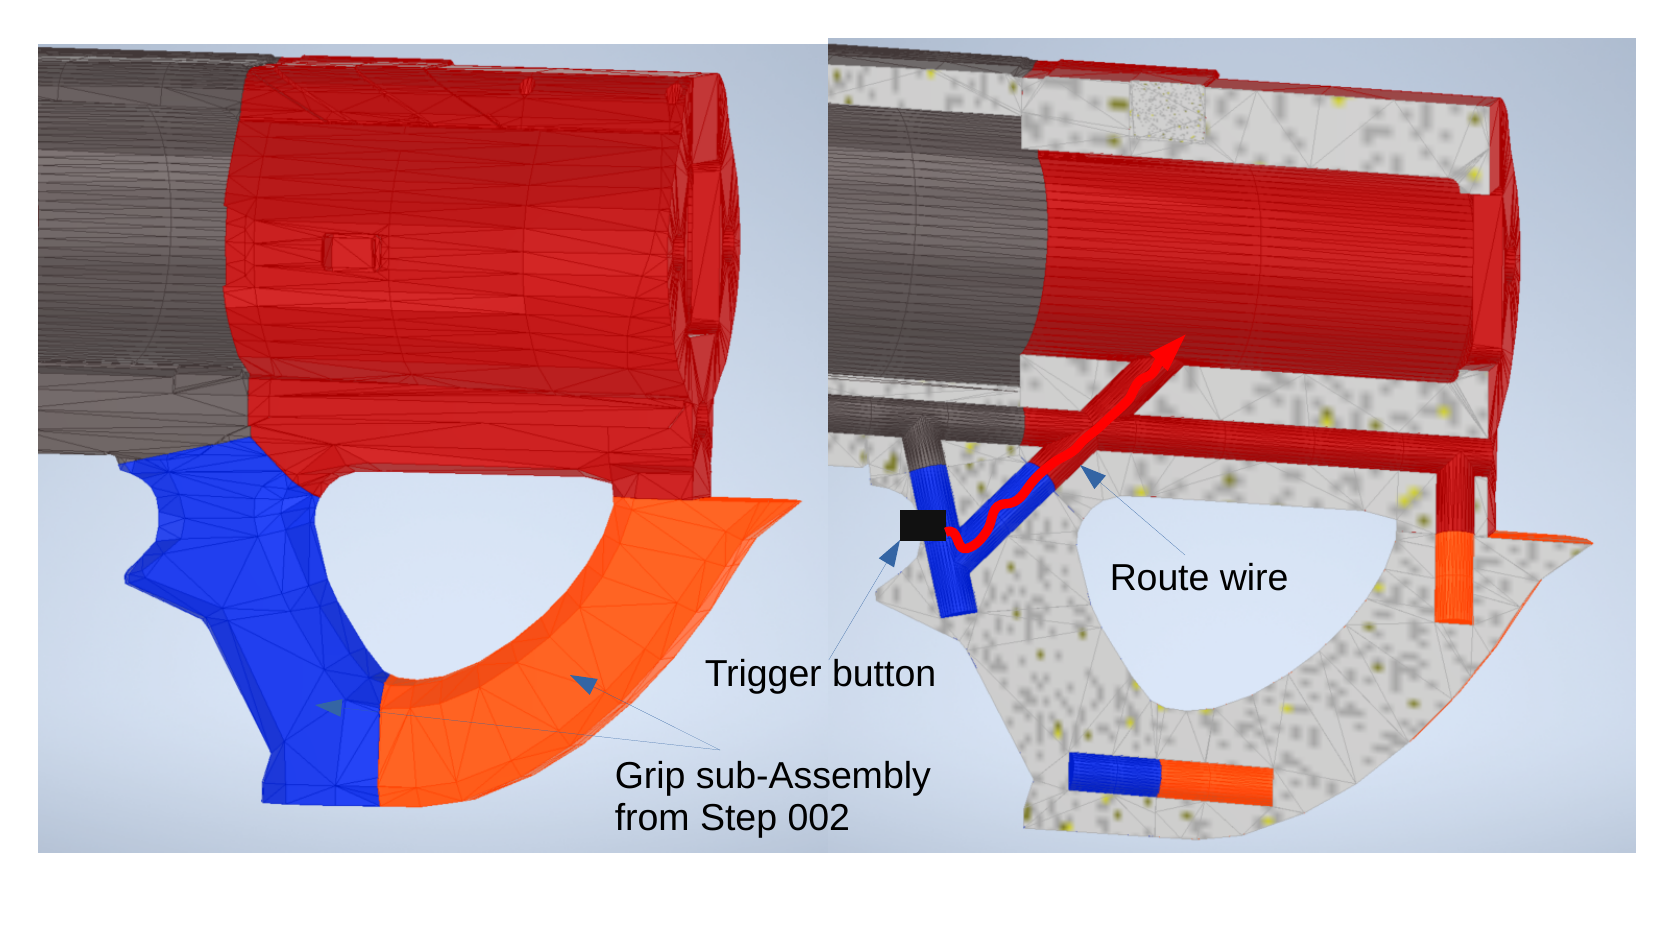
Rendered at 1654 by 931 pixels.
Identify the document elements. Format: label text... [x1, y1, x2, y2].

text_box [900, 510, 946, 541]
picture [38, 38, 1636, 853]
text_box Trigger button [690, 645, 1066, 706]
text_box Route wire [1095, 548, 1471, 609]
text_box Grip sub-Assembly from Step 002 [600, 747, 976, 931]
